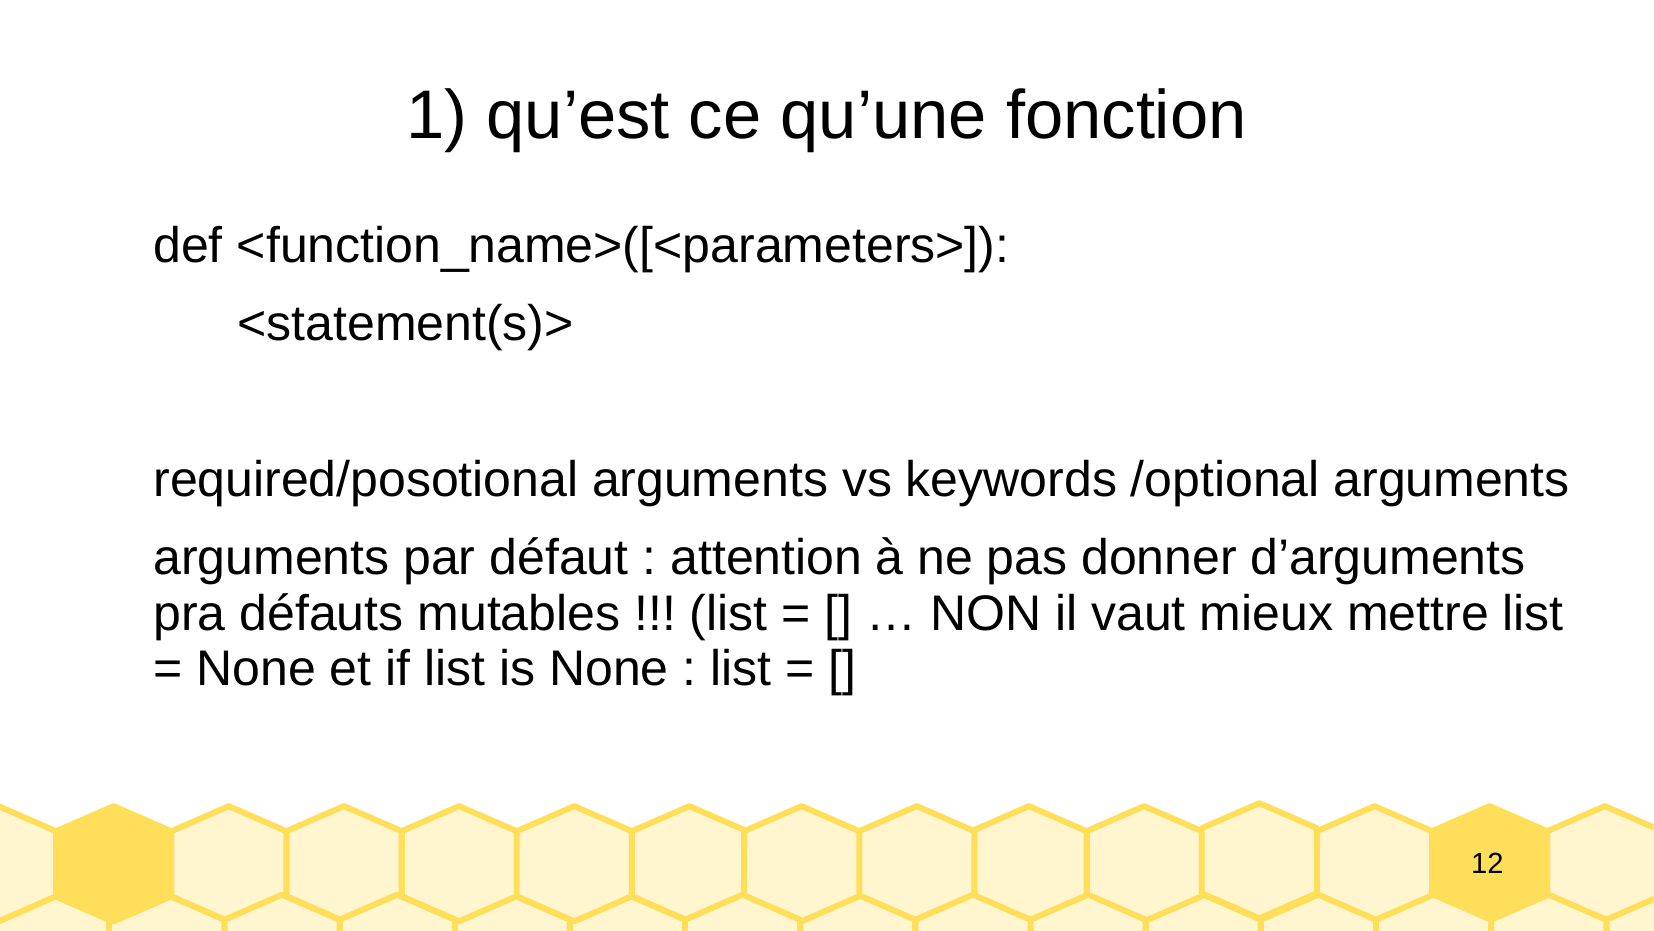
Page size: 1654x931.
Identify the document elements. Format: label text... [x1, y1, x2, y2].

list def <function_name>([<parameters>]): <statement(s)> required/posotional arguments vs keywords /optional arguments arguments par défaut : attention à ne pas donner d’arguments pra défauts mutables !!! (list = [] … NON il vaut mieux mettre list = None et if list is None : list = [] [82, 217, 1571, 758]
title 1) qu’est ce qu’une fonction [82, 37, 1571, 193]
